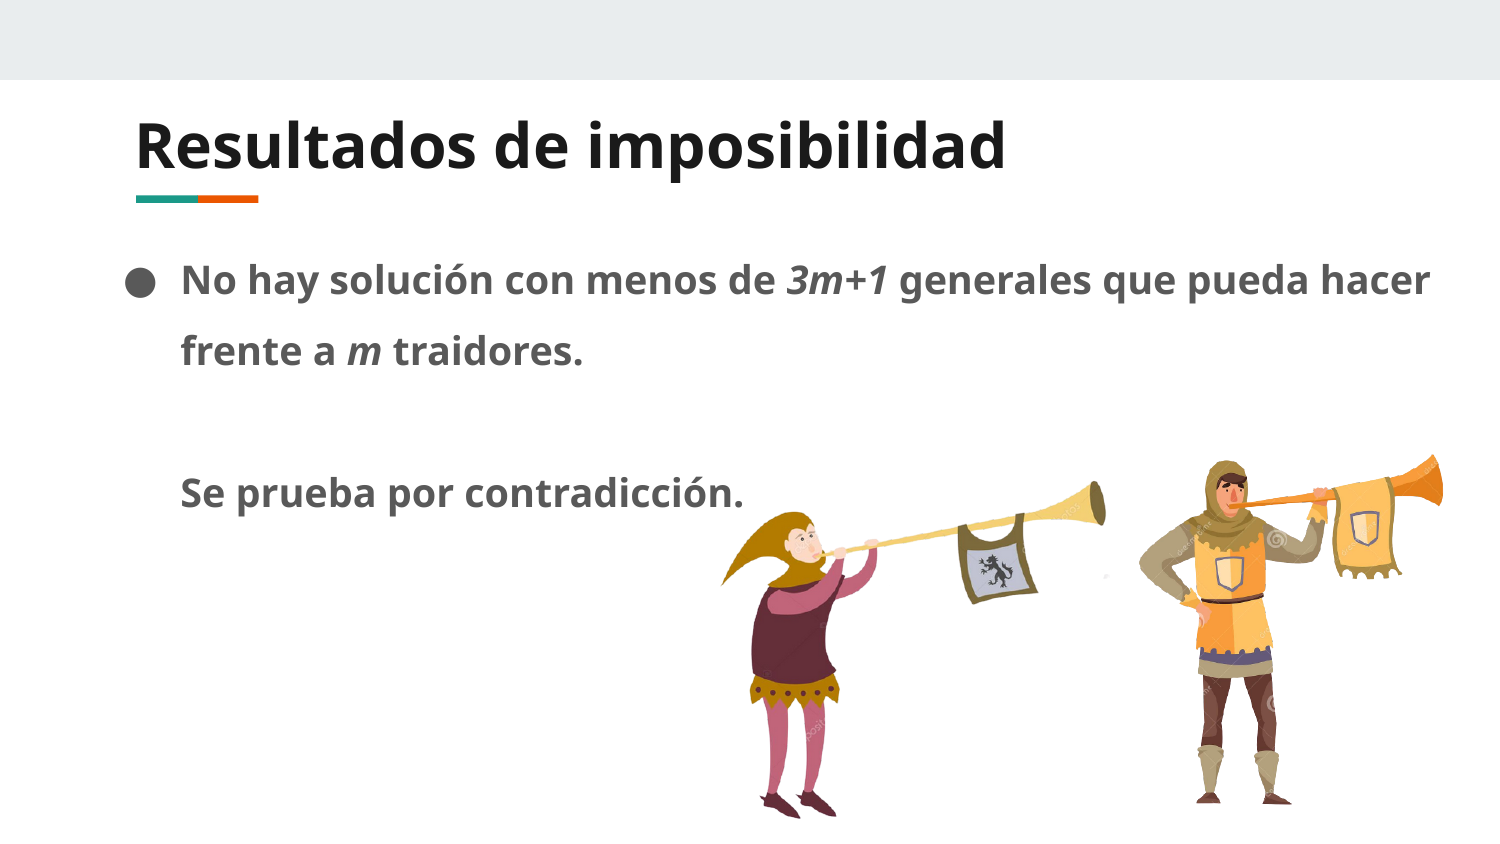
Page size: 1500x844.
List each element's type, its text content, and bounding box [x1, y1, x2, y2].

list No hay solución con menos de 3m+1 generales que pueda hacer frente a m traidores. Se prueba por contradicción. [90, 216, 1461, 587]
title Resultados de imposibilidad [119, 91, 1381, 180]
picture [713, 448, 1487, 830]
